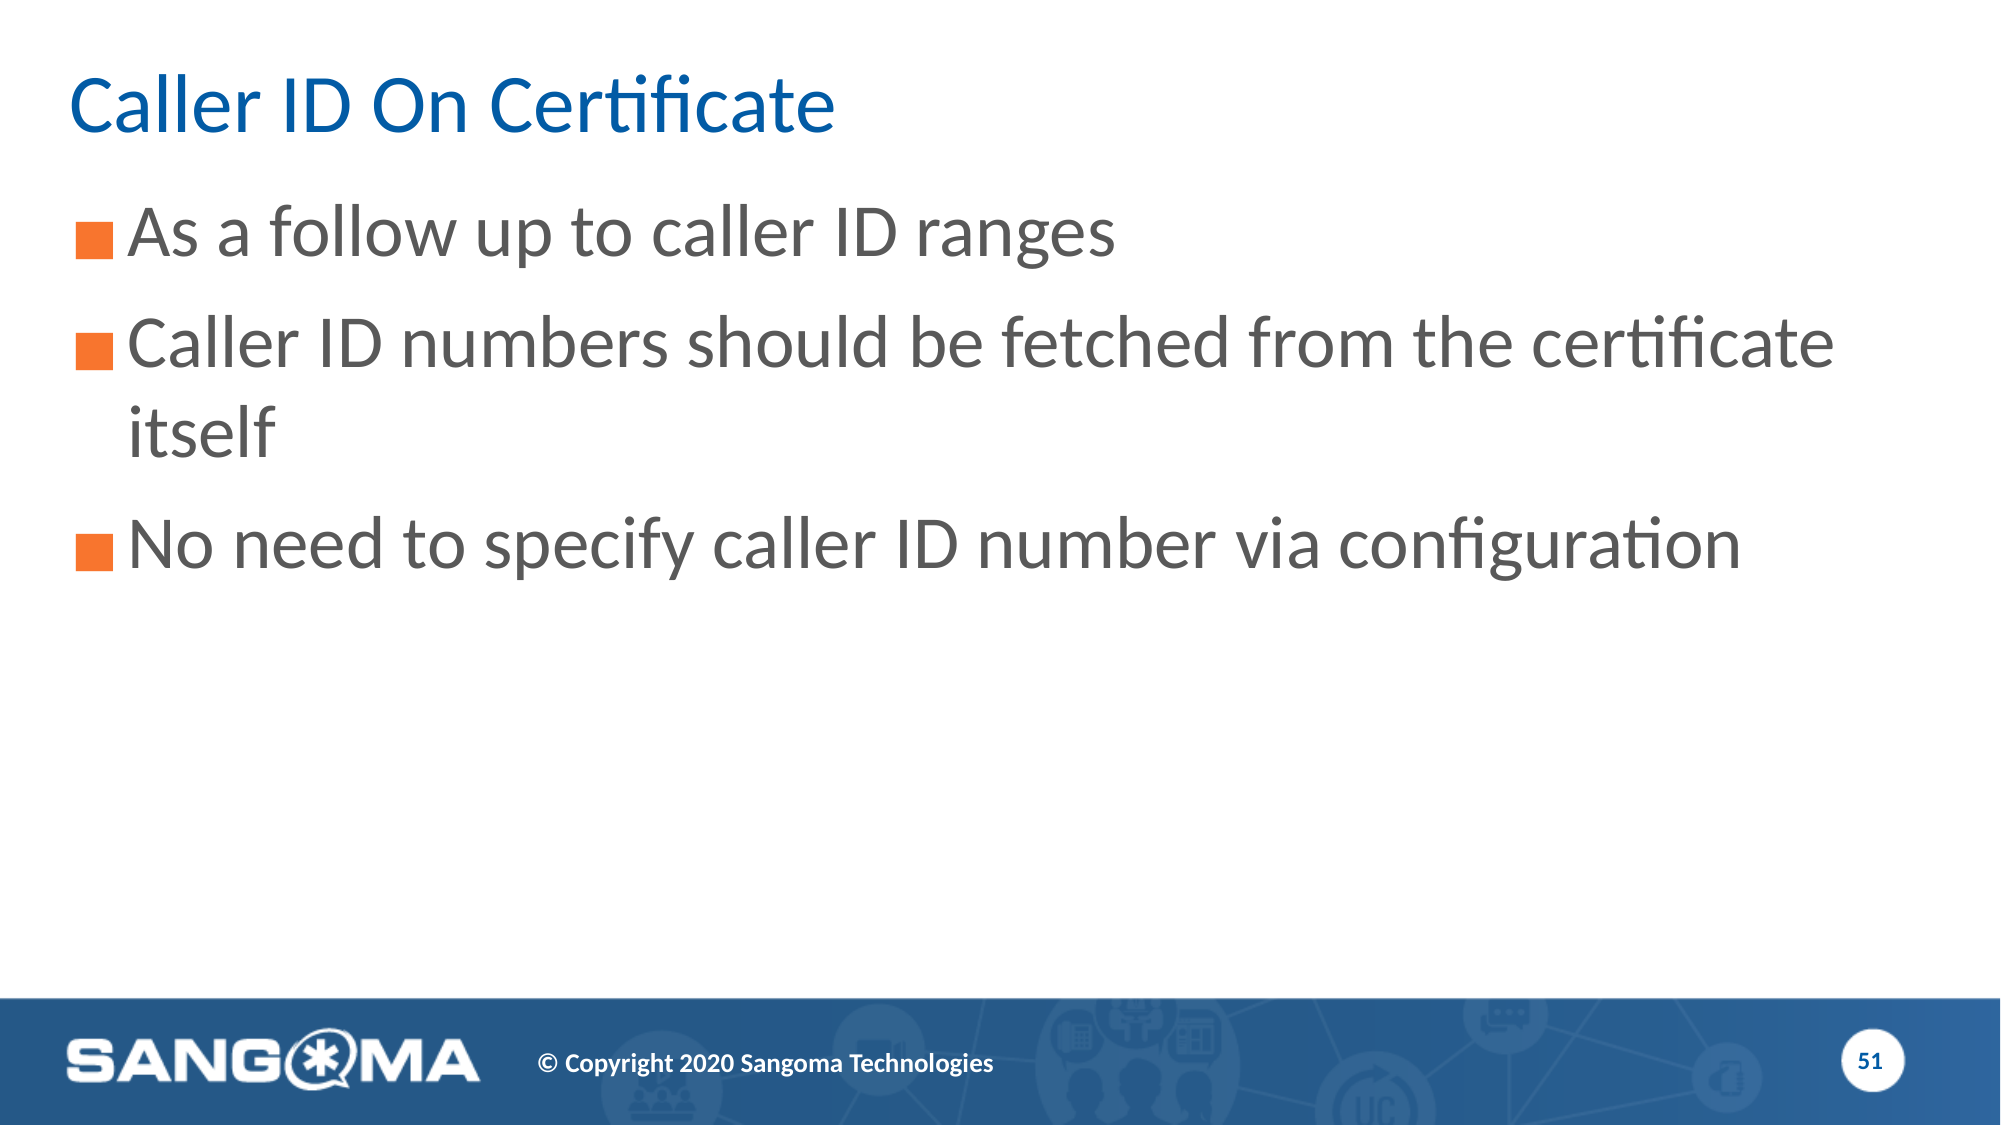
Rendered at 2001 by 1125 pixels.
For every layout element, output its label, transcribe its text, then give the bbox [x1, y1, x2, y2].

picture [0, 0, 2001, 1125]
title Caller ID On Certificate [54, 48, 1945, 164]
list As a follow up to caller ID ranges Caller ID numbers should be fetched from the certificate itself No need to specify caller ID number via configuration [54, 174, 1945, 999]
